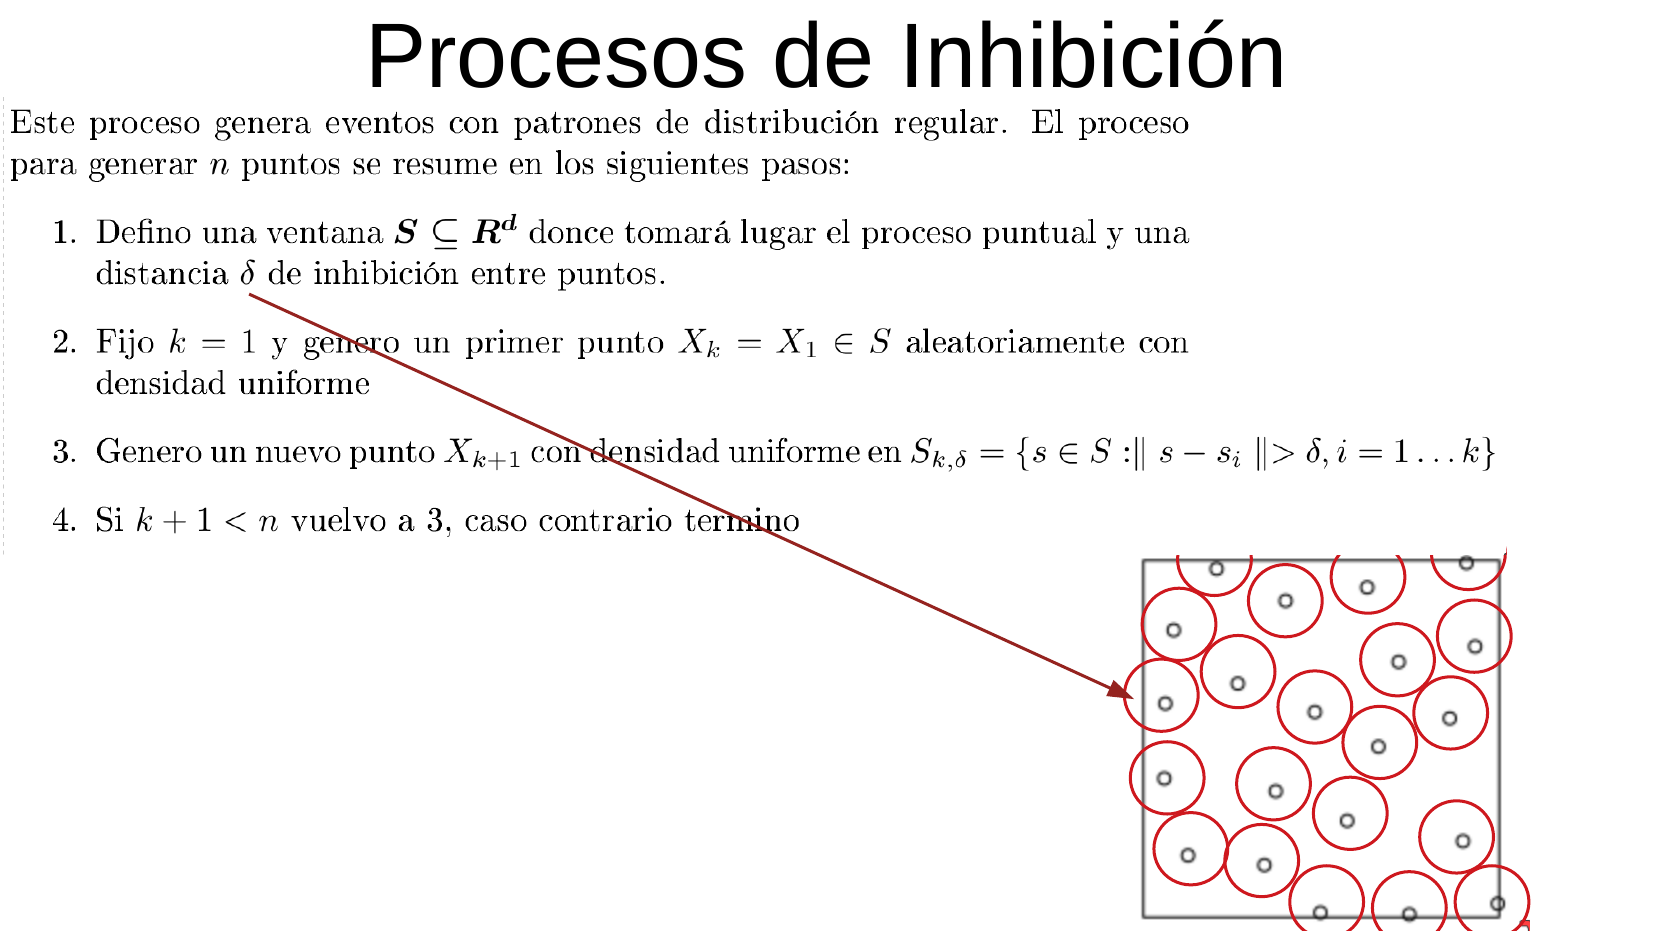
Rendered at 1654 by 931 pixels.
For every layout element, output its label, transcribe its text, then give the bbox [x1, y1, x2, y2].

text_box [1419, 800, 1529, 931]
text_box [1413, 676, 1488, 750]
text_box [1372, 871, 1447, 931]
text_box [1236, 747, 1311, 820]
text_box [1313, 777, 1388, 850]
text_box [1248, 564, 1323, 637]
text_box [1437, 600, 1512, 673]
title Procesos de Inhibición [82, 0, 1571, 134]
text_box [1201, 635, 1276, 708]
text_box [1130, 741, 1299, 897]
picture [3, 93, 1530, 931]
text_box [1277, 670, 1417, 779]
text_box [1331, 555, 1405, 614]
text_box [1360, 623, 1435, 696]
text_box [1124, 555, 1252, 732]
text_box [1431, 555, 1506, 590]
text_box [1289, 865, 1364, 931]
